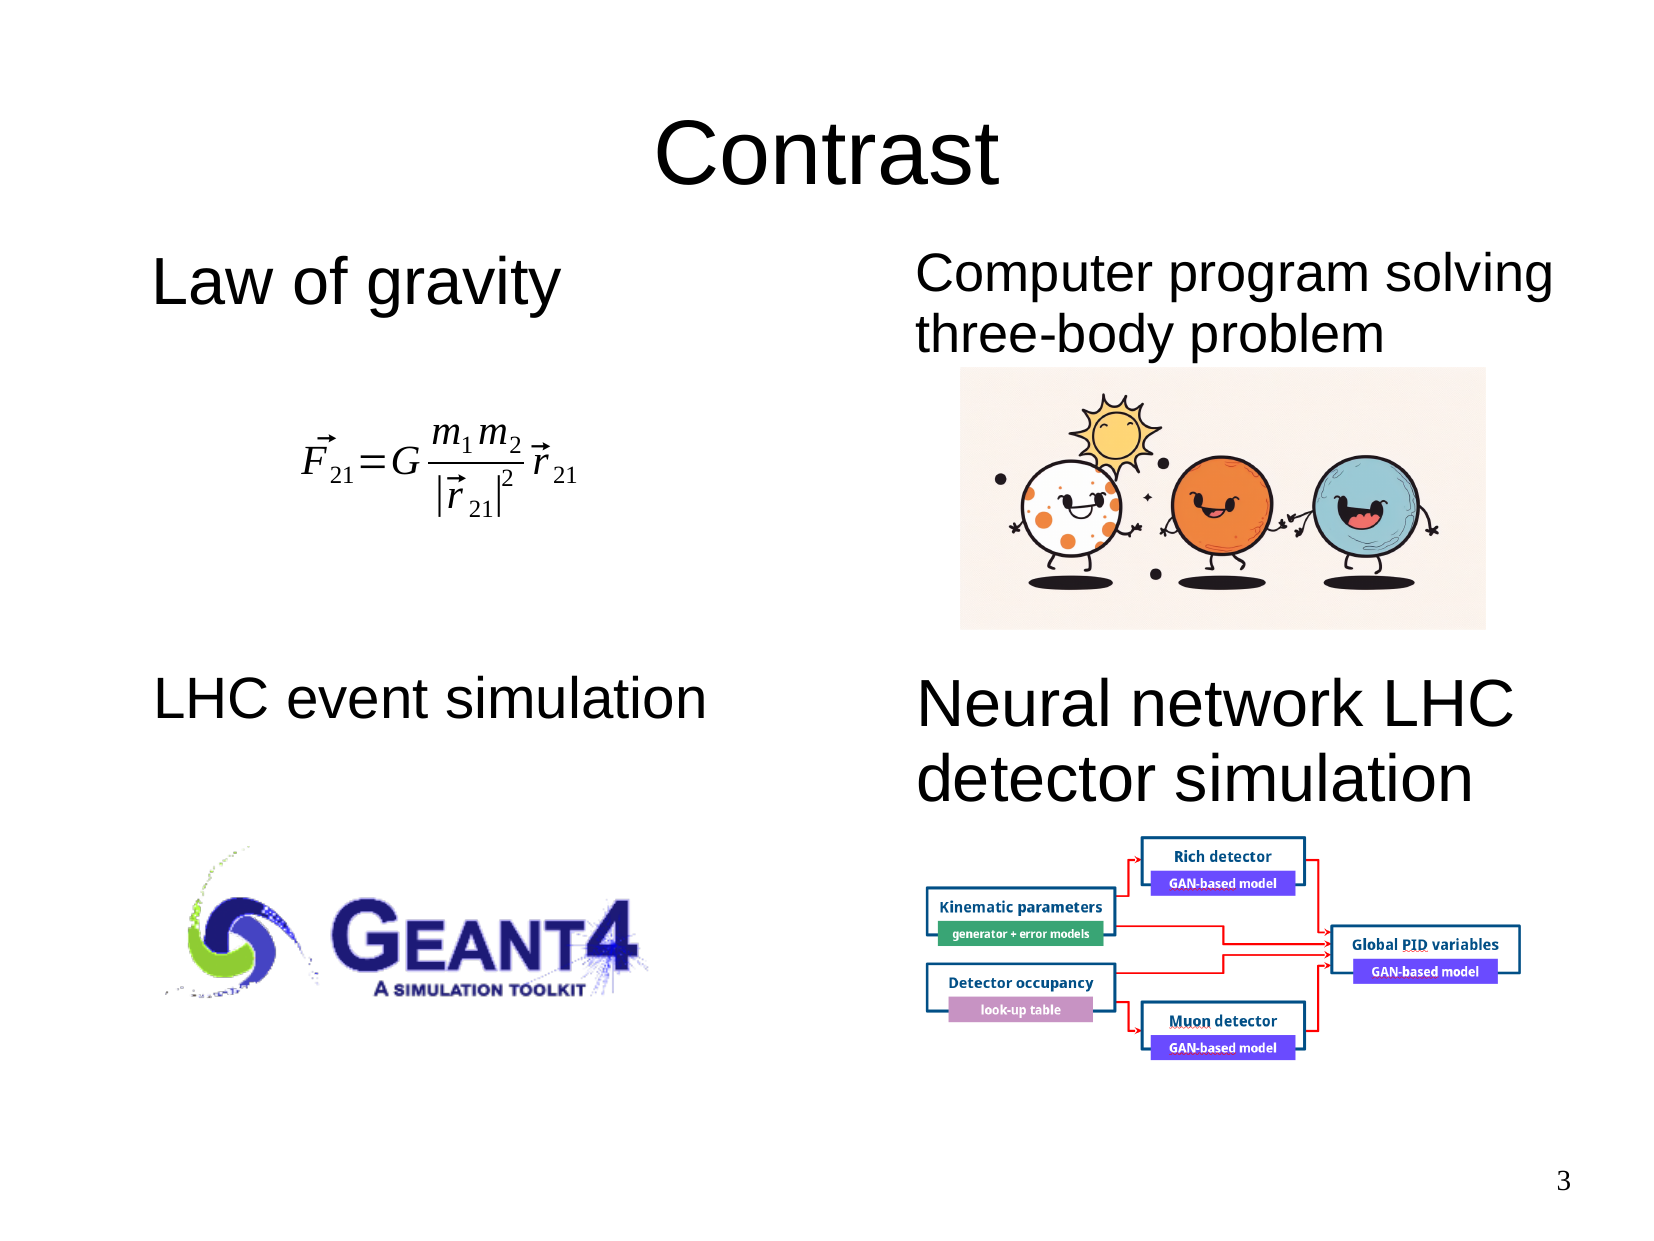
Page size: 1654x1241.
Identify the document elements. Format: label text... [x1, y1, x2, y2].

title Contrast [82, 49, 1571, 257]
picture [960, 367, 1486, 631]
list Neural network LHC detector simulation [845, 665, 1572, 1009]
list Computer program solving three-body problem [844, 242, 1571, 586]
picture [915, 824, 1531, 1067]
list LHC event simulation [82, 665, 809, 826]
list Law of gravity [80, 243, 807, 587]
picture [165, 846, 686, 1021]
